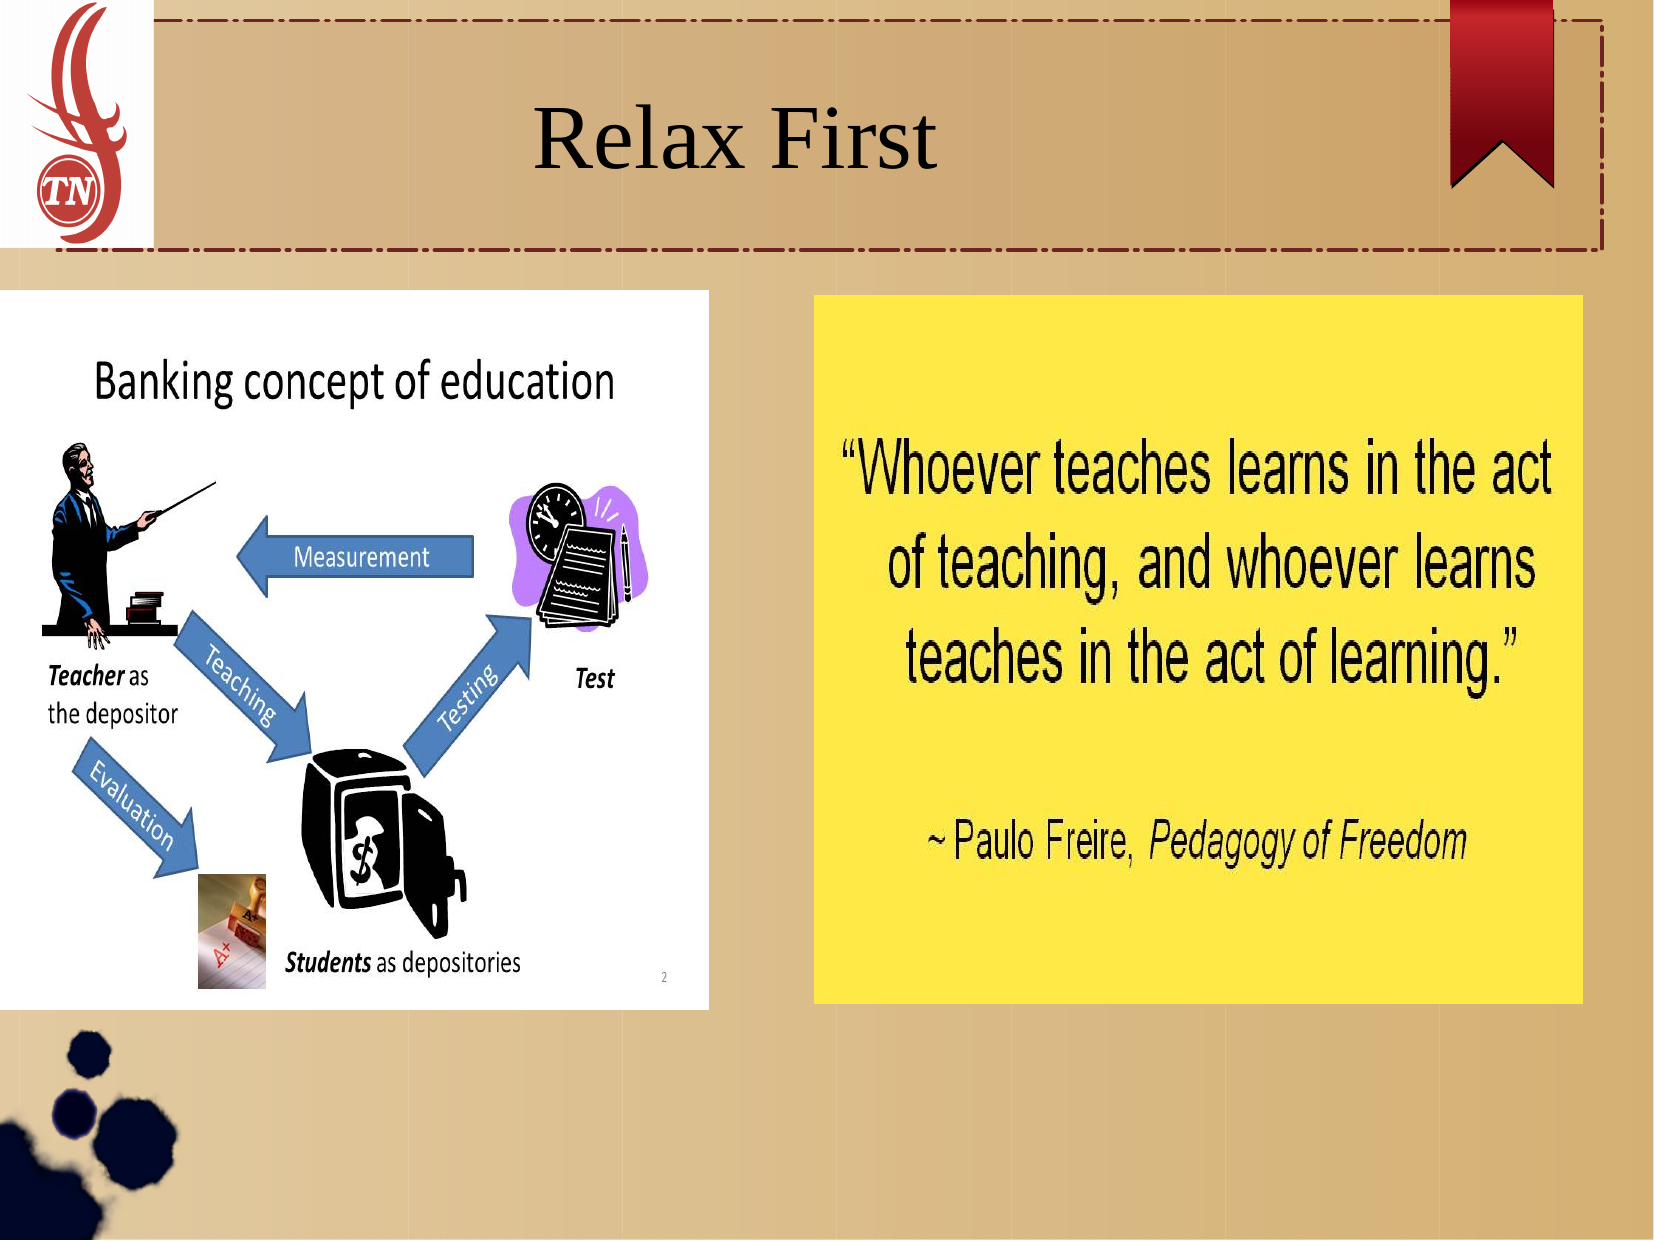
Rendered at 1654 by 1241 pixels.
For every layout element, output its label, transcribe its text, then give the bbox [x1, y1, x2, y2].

picture [0, 290, 709, 1010]
picture [814, 295, 1583, 1004]
title Relax First [154, 47, 1412, 229]
picture [0, 0, 154, 249]
